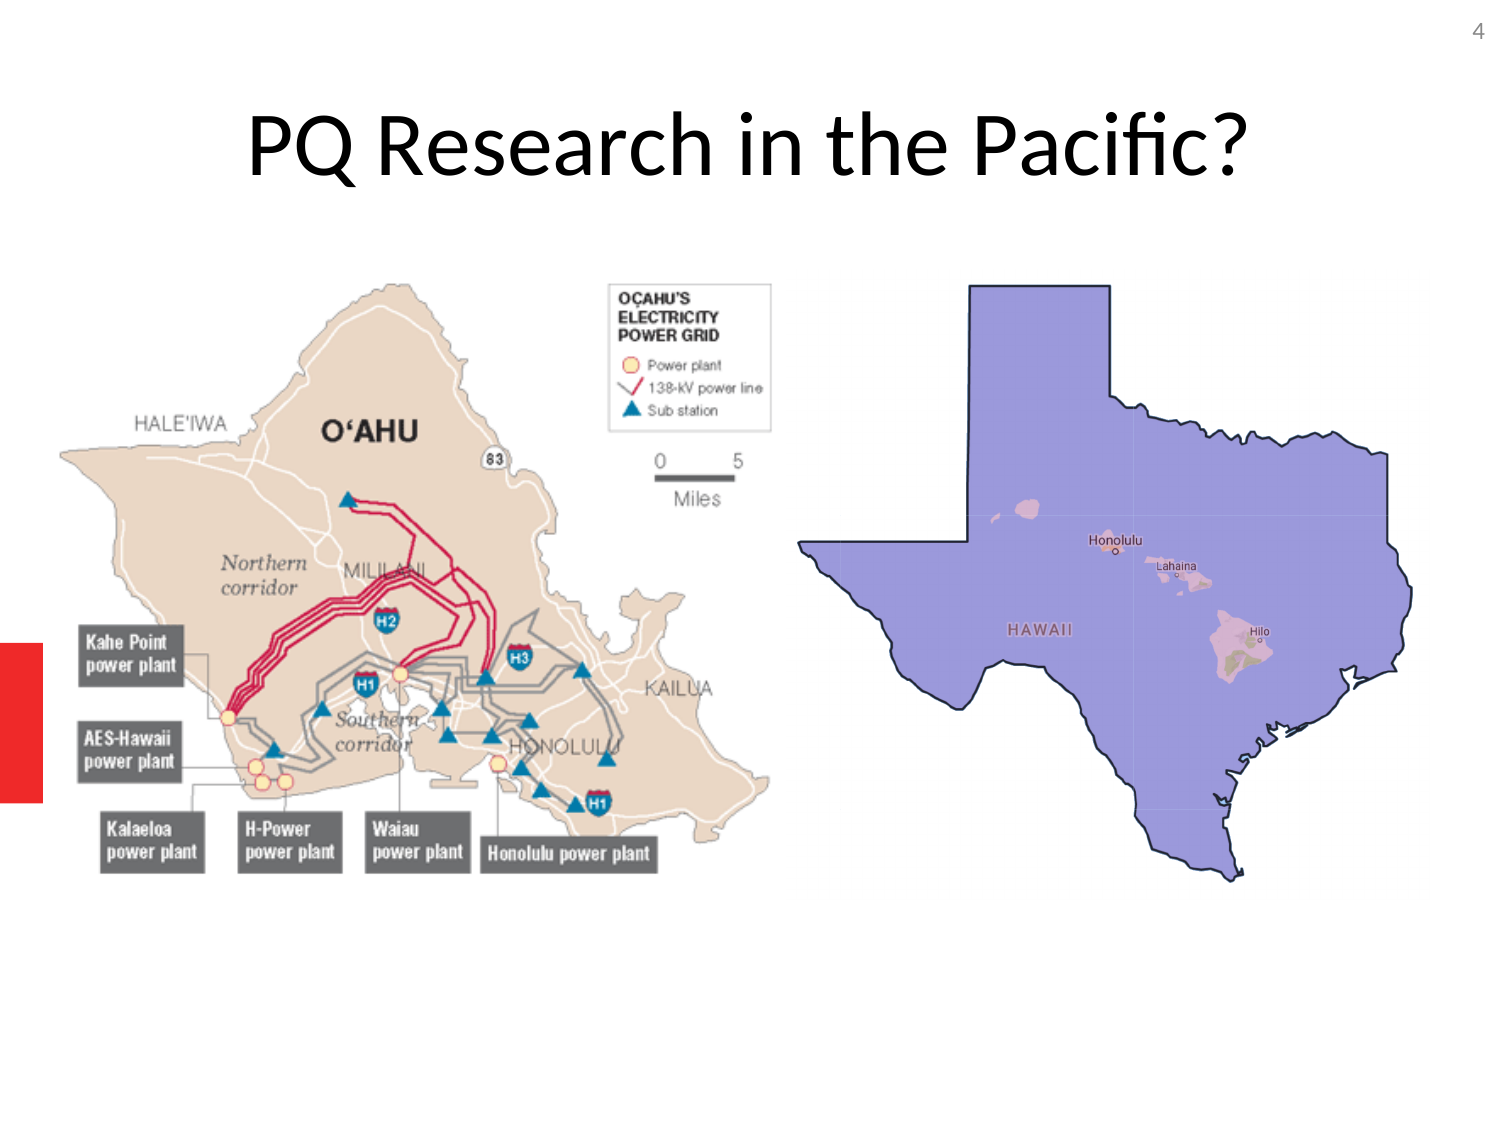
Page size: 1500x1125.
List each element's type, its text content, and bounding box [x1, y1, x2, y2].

picture [43, 267, 1430, 901]
text_box <number> [1149, 0, 1500, 60]
text_box PQ Research in the Pacific? [75, 45, 1426, 233]
